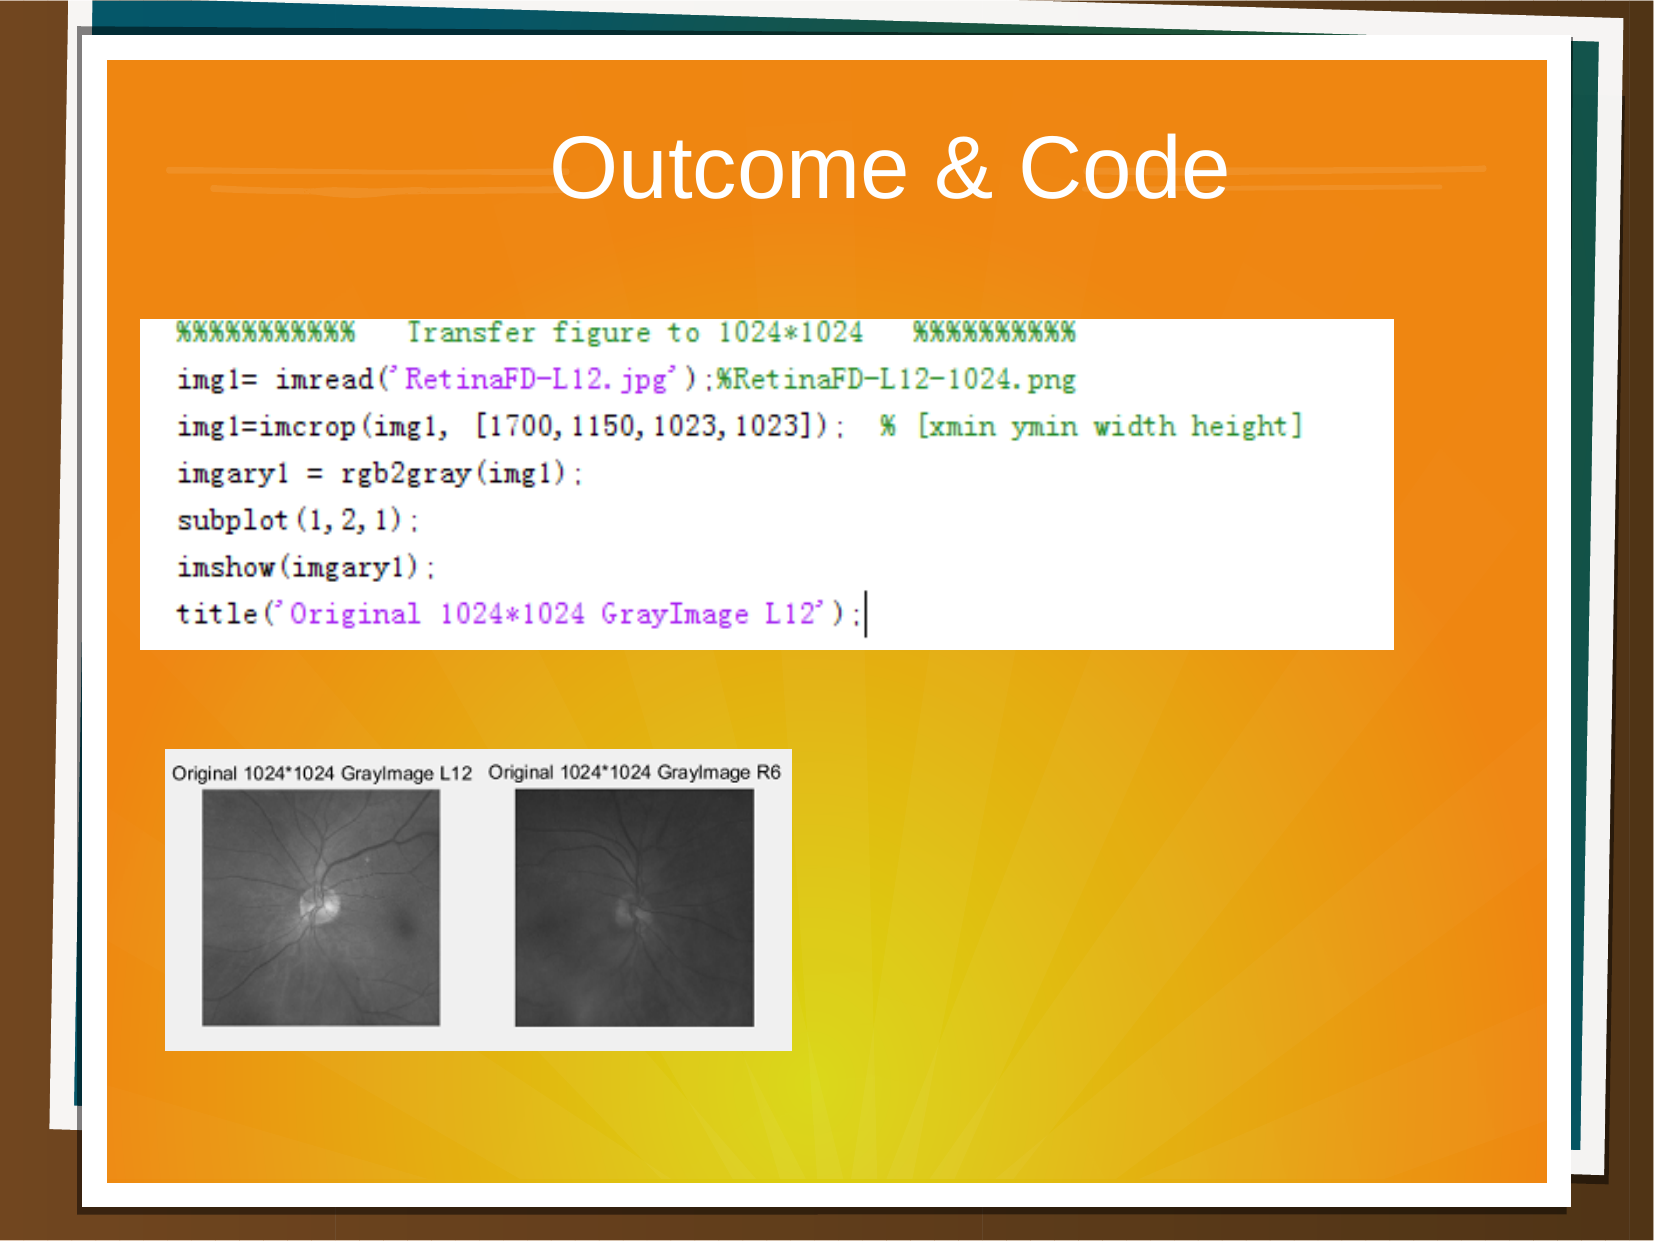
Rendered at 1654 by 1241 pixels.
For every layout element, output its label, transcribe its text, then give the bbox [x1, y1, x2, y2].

list Outcome & Code [82, 118, 1571, 1010]
picture [165, 749, 792, 1051]
picture [140, 319, 1394, 650]
